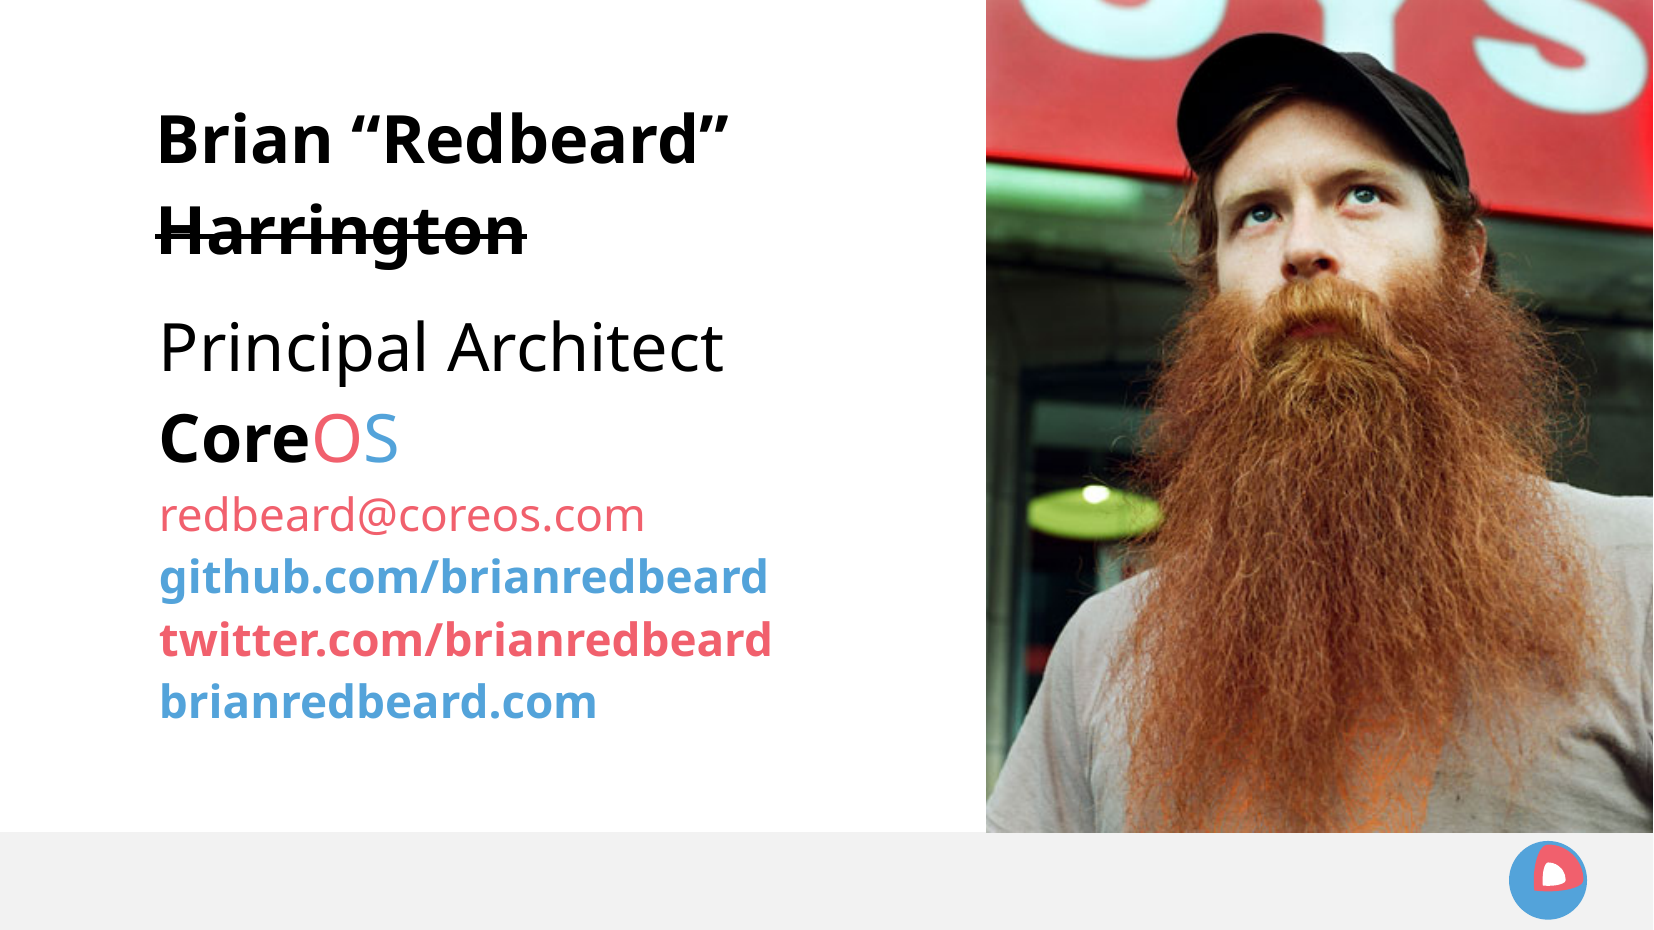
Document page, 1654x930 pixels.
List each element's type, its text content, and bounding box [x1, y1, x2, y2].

text_box Principal Architect CoreOS redbeard@coreos.com github.com/brianredbeard twitter.com/brianredbeard brianredbeard.com [144, 293, 720, 707]
picture [986, 0, 1653, 833]
text_box Brian “Redbeard” Harrington [140, 85, 700, 269]
